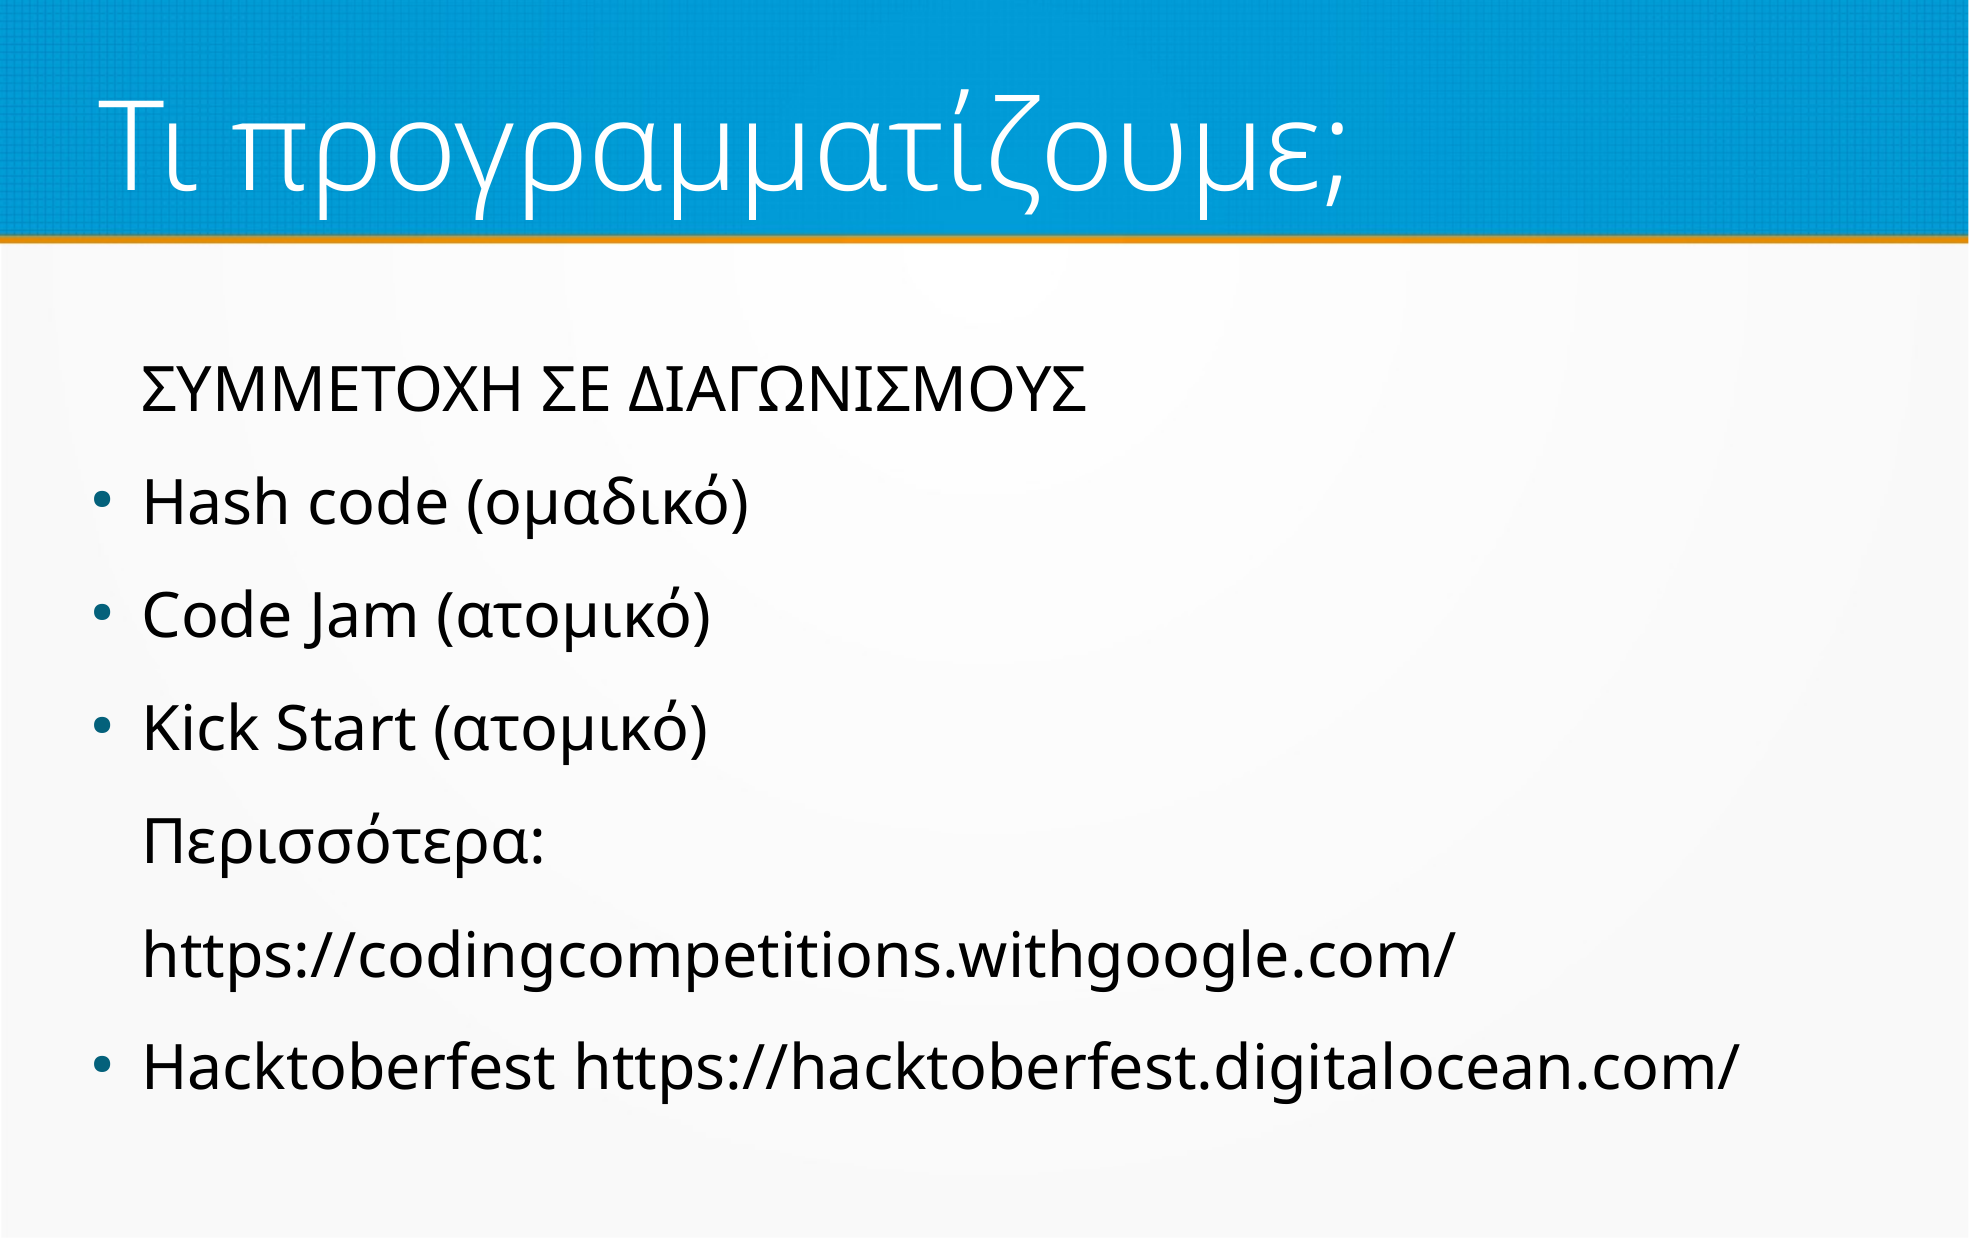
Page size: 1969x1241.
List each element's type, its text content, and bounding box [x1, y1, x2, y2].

list ΣΥΜΜΕΤΟΧΗ ΣΕ ΔΙΑΓΩΝΙΣΜΟΥΣ Hash code (ομαδικό) Code Jam (ατομικό) Kick Start (ατομικό) Περισσότερα: https://codingcompetitions.withgoogle.com/ Hacktoberfest https://hacktoberfest.digitalocean.com/ [74, 344, 1878, 1110]
picture [0, 233, 1969, 1241]
title Τι προγραμματίζουμε; [98, 19, 1870, 227]
